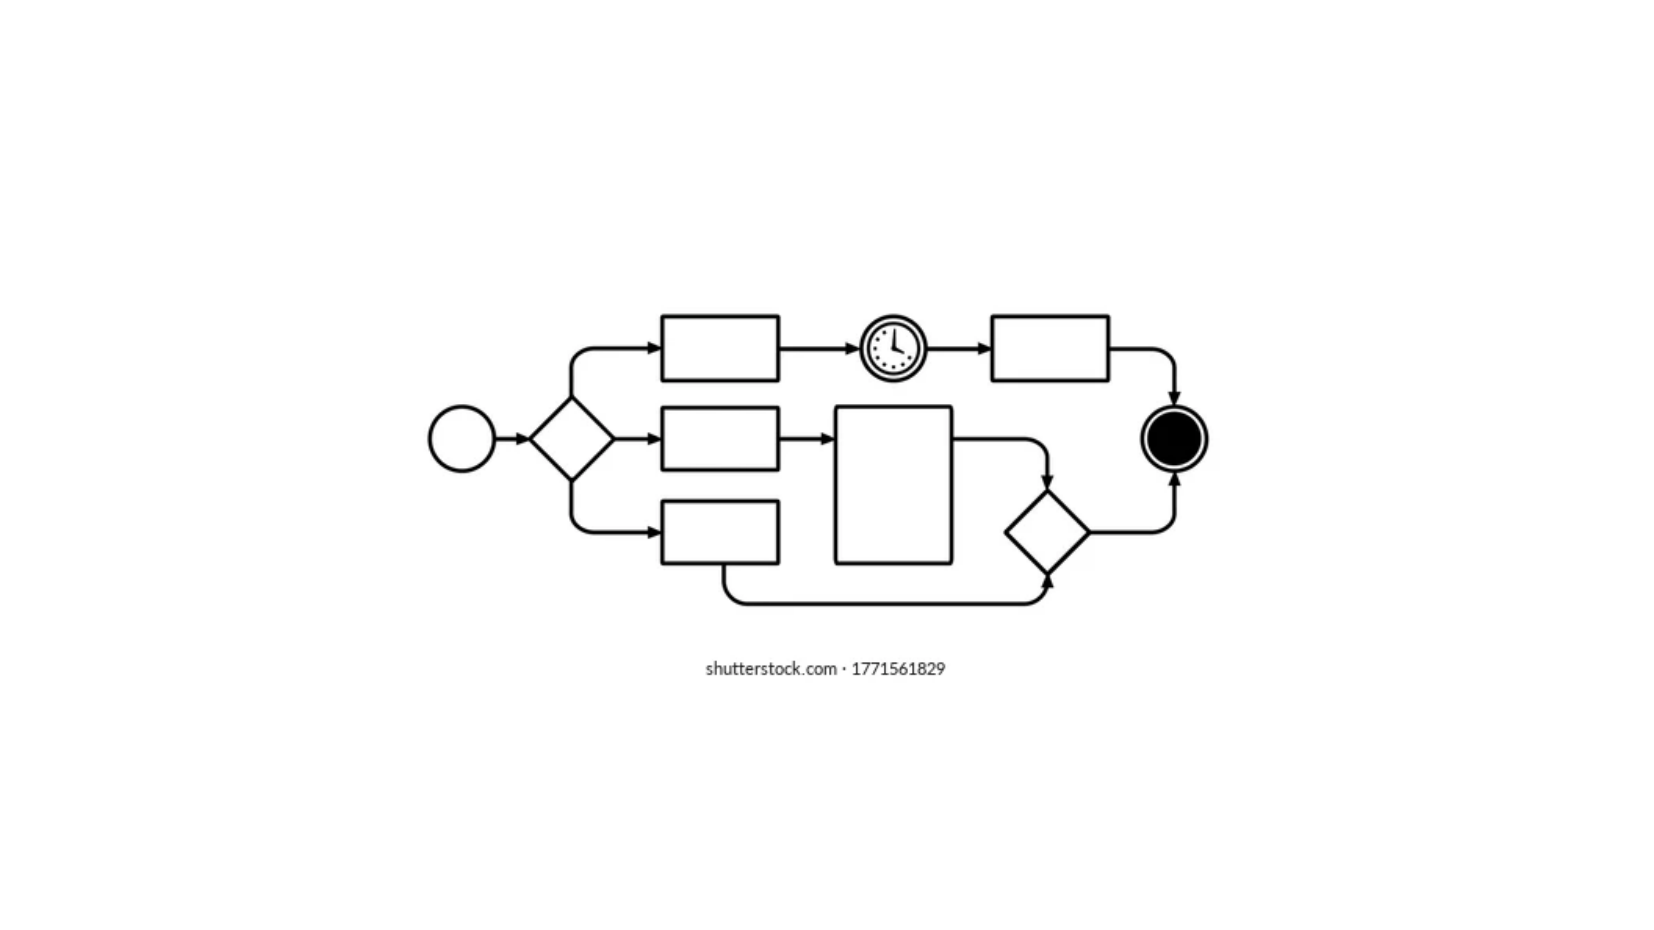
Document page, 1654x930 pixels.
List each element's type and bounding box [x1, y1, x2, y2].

picture [393, 245, 1257, 683]
